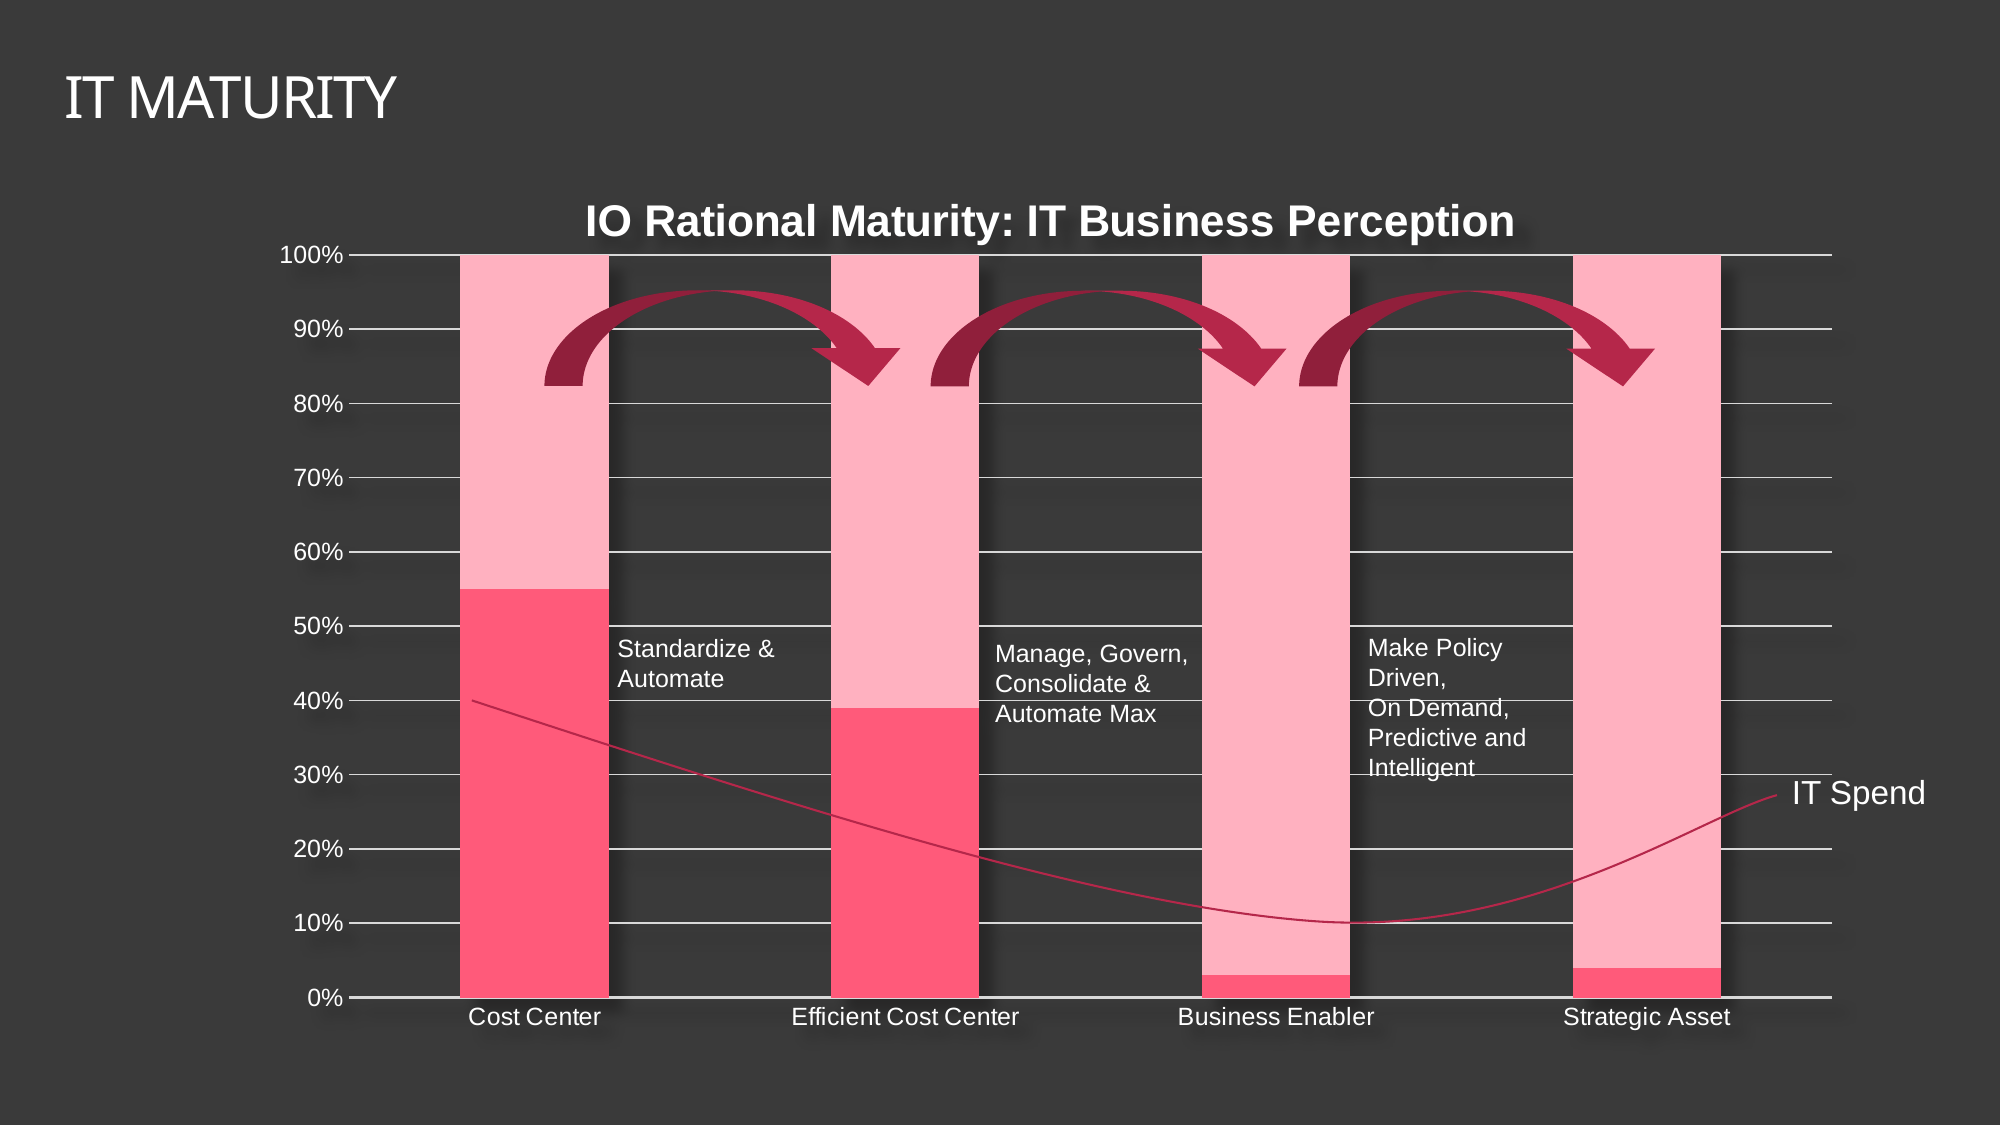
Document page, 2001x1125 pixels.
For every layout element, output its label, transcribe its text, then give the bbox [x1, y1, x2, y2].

text_box [930, 290, 1287, 387]
text_box [544, 290, 901, 386]
text_box Standardize & Automate [602, 625, 828, 700]
text_box IT Spend [1777, 764, 1967, 819]
title IT Maturity [64, 61, 1774, 290]
text_box Manage, Govern, Consolidate & Automate Max [980, 630, 1206, 735]
chart [248, 158, 1854, 1053]
text_box Make Policy Driven, On Demand, Predictive and Intelligent [1353, 624, 1565, 819]
text_box [1299, 290, 1656, 387]
